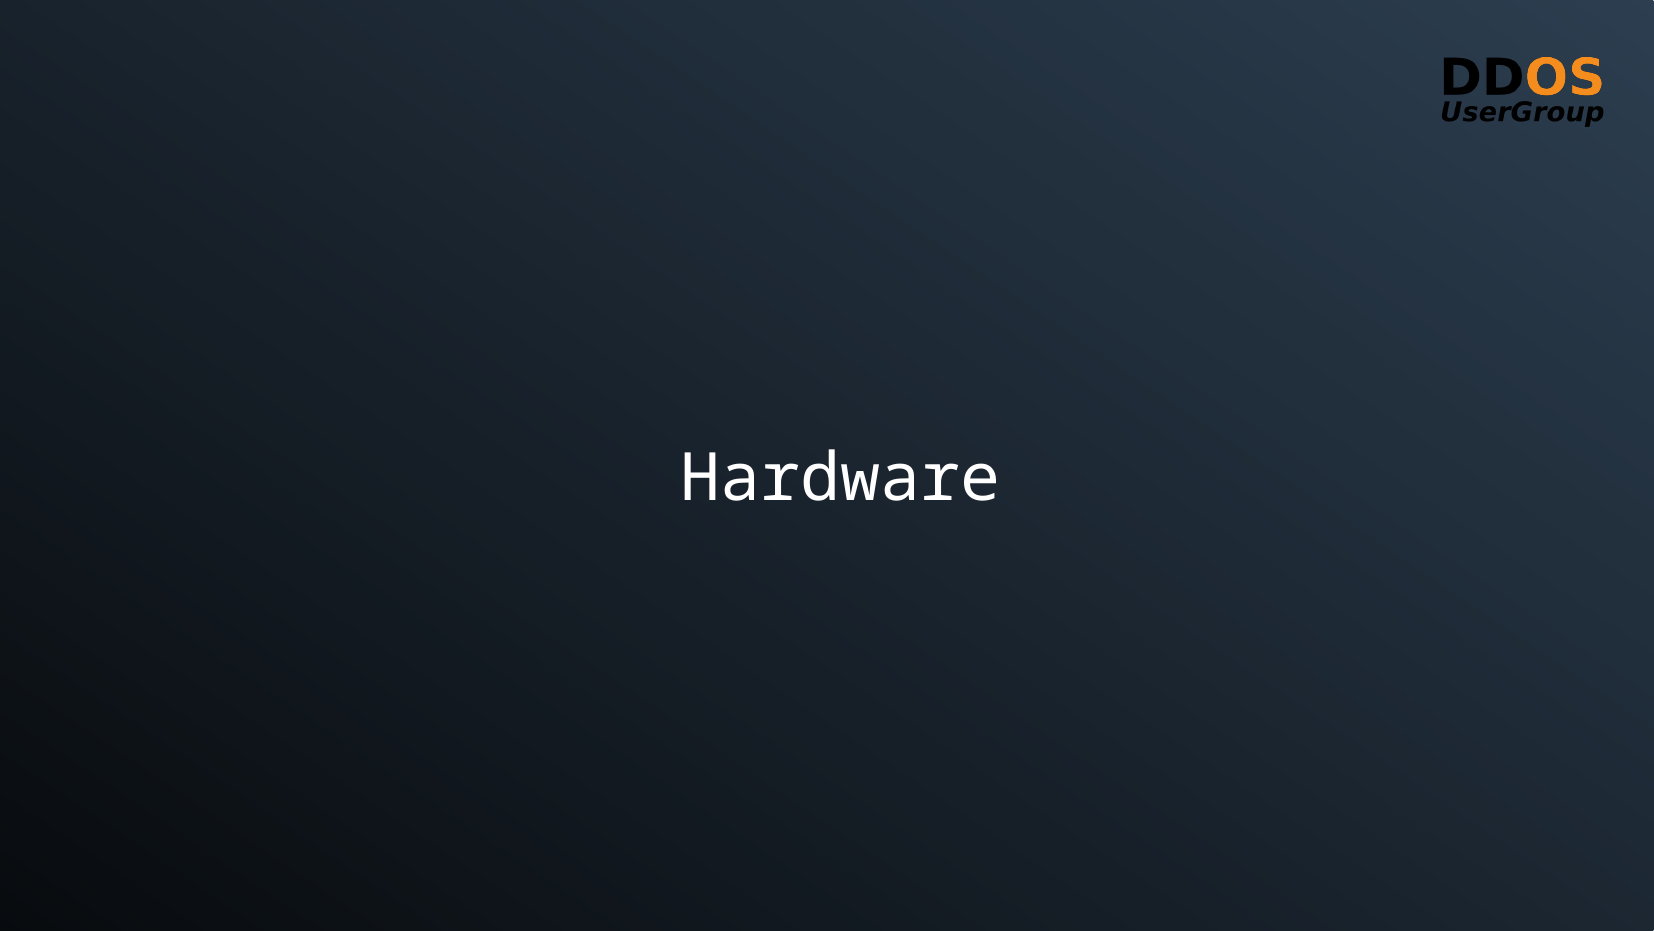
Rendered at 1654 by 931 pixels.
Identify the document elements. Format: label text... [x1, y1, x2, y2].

picture [1432, 37, 1613, 150]
subtitle Hardware [187, 300, 1493, 650]
